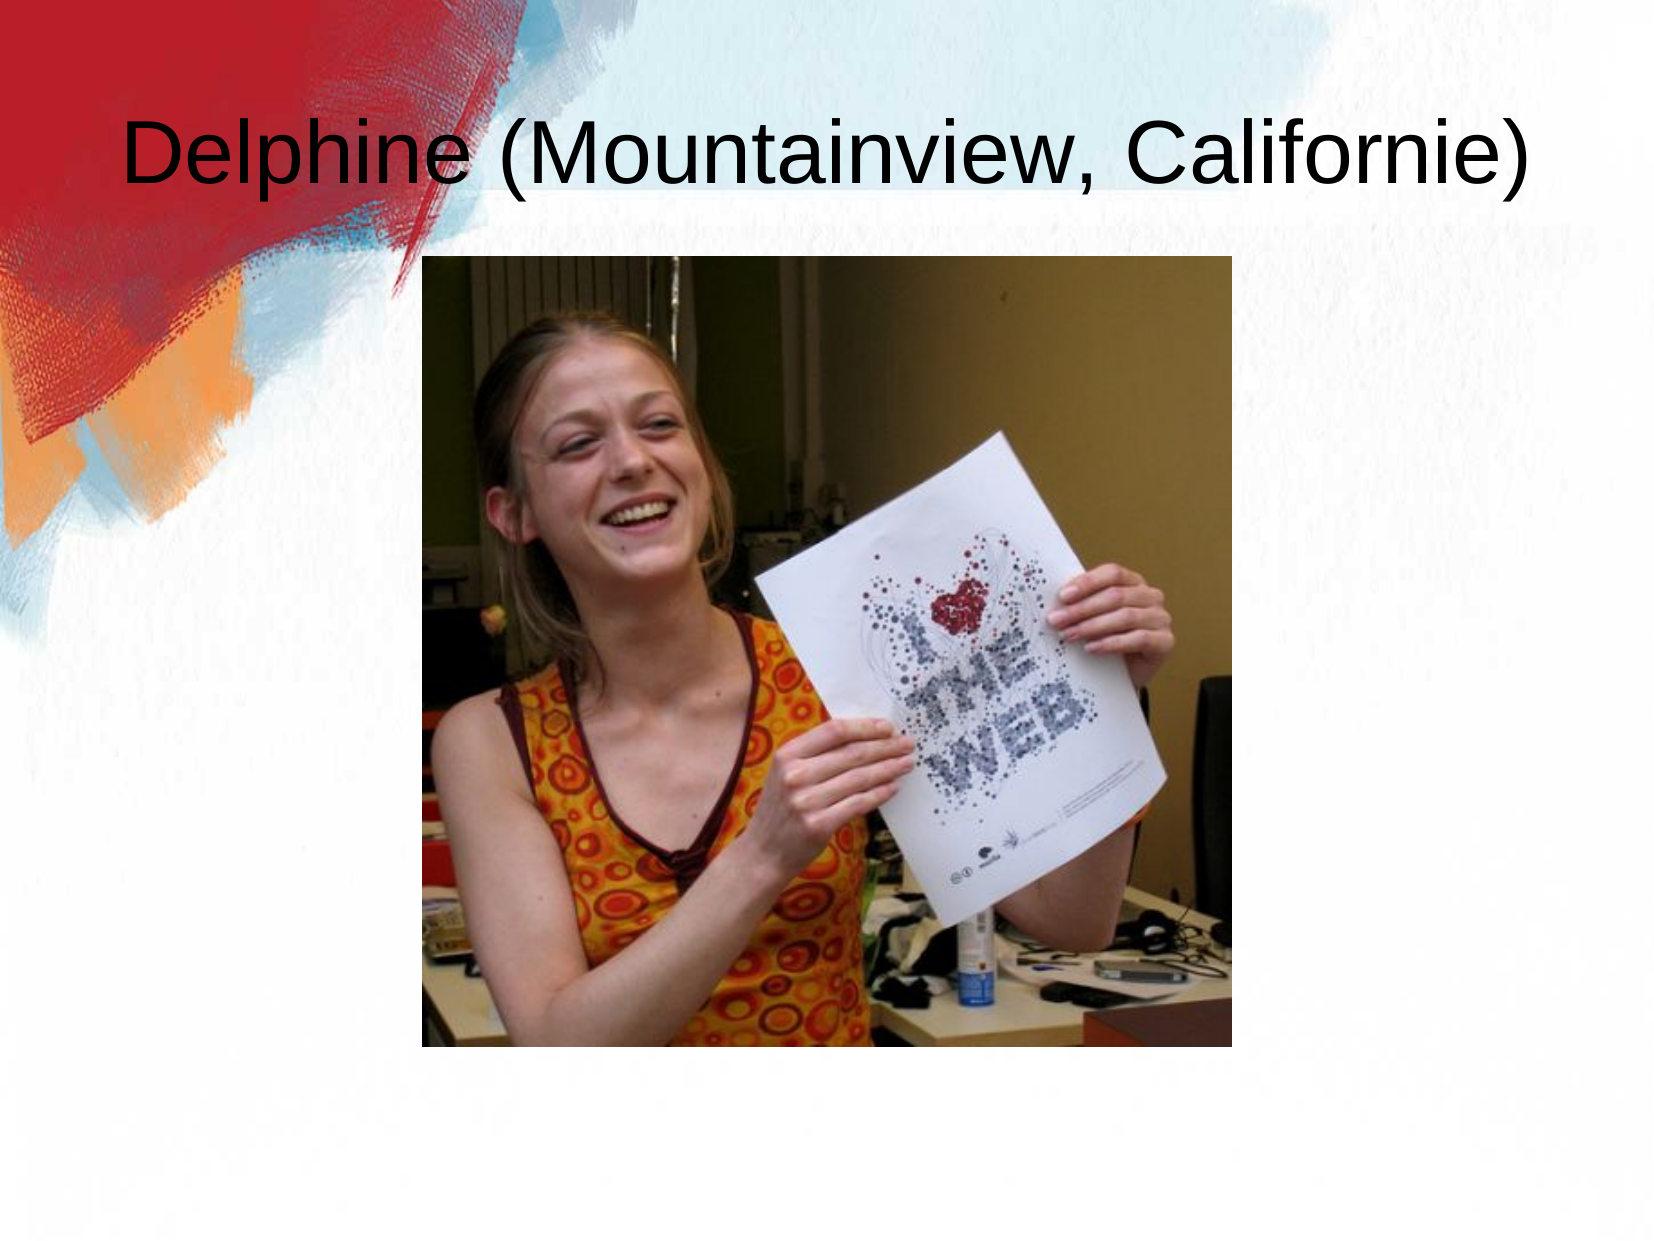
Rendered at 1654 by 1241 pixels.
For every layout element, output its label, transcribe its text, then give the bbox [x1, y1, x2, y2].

title Delphine (Mountainview, Californie) [82, 49, 1571, 257]
list [23, 247, 1597, 1184]
picture [0, 0, 1654, 1241]
